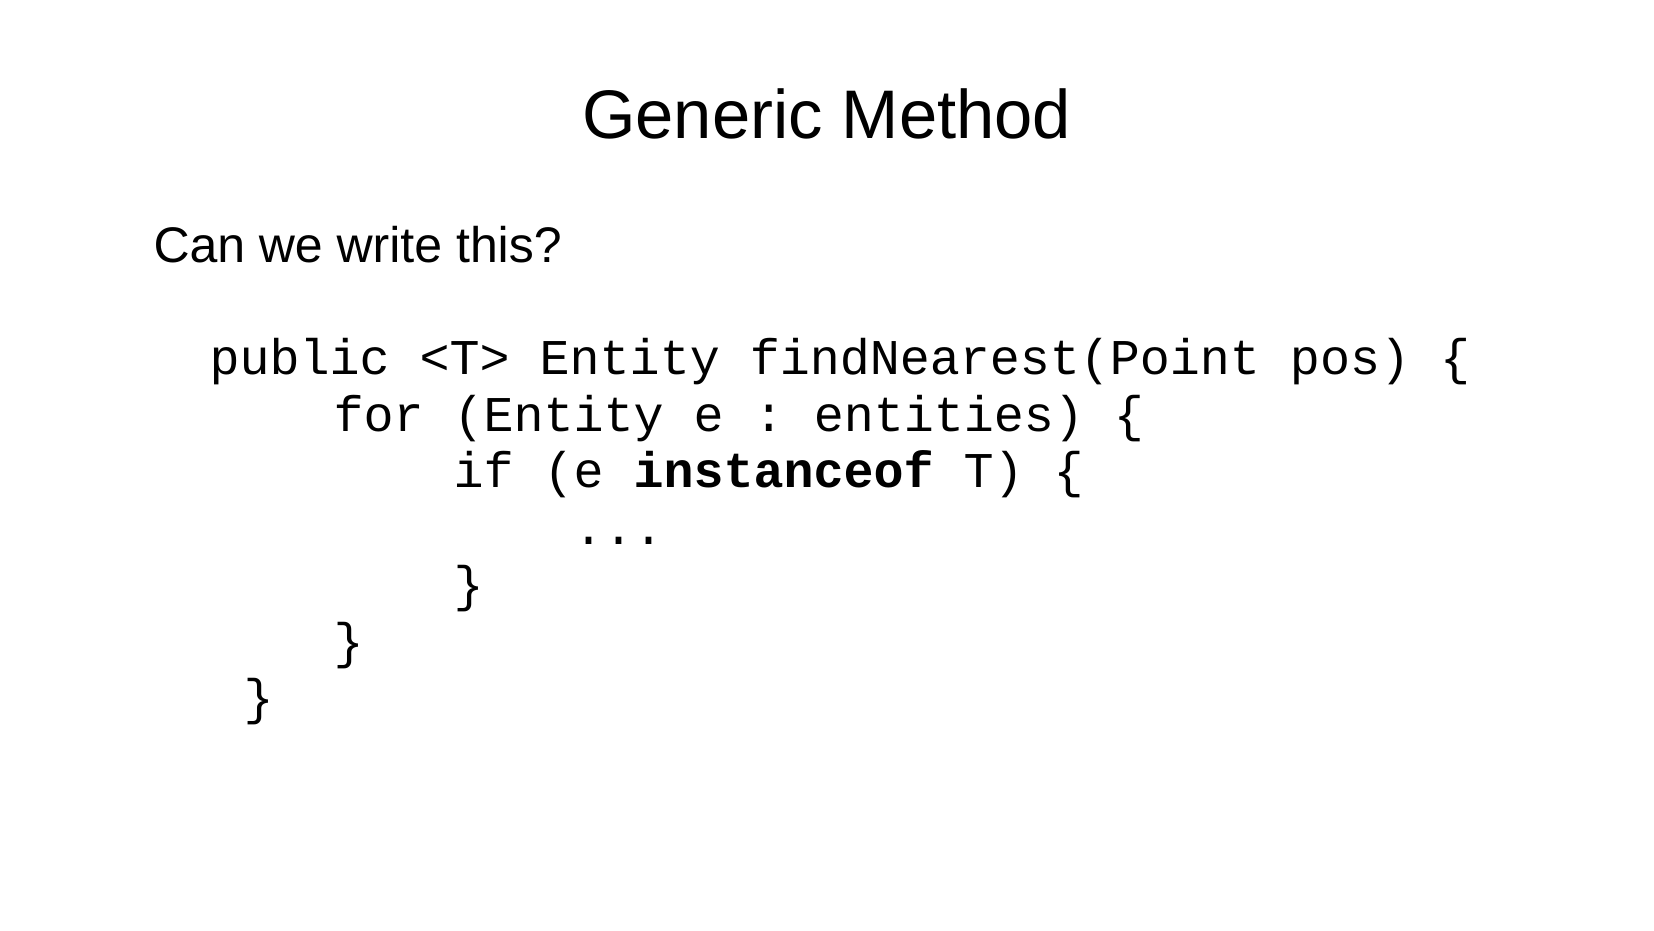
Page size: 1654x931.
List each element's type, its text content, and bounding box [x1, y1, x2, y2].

list Can we write this? public <T> Entity findNearest(Point pos) { for (Entity e : entities) { if (e instanceof T) { ... } } } [82, 217, 1571, 758]
title Generic Method [82, 37, 1571, 193]
